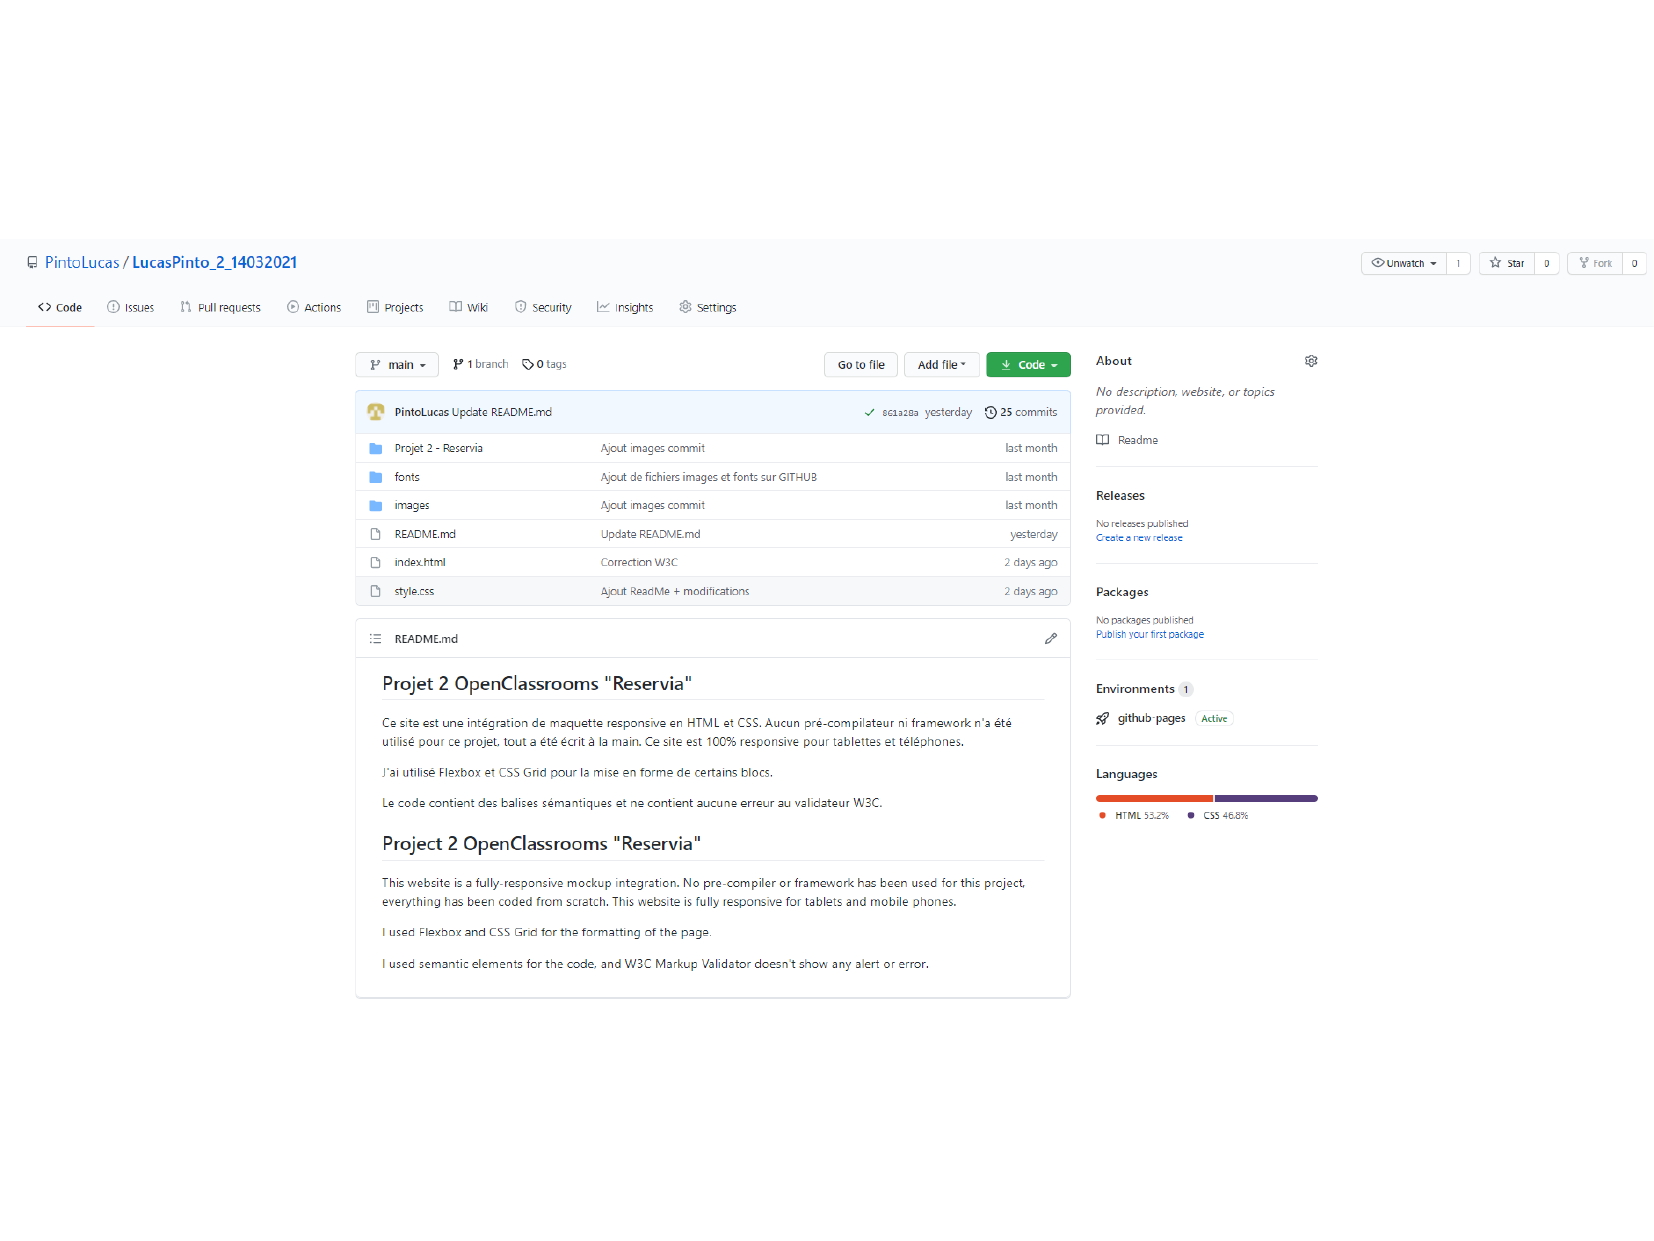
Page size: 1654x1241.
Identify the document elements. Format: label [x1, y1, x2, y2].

picture [0, 239, 1654, 1001]
